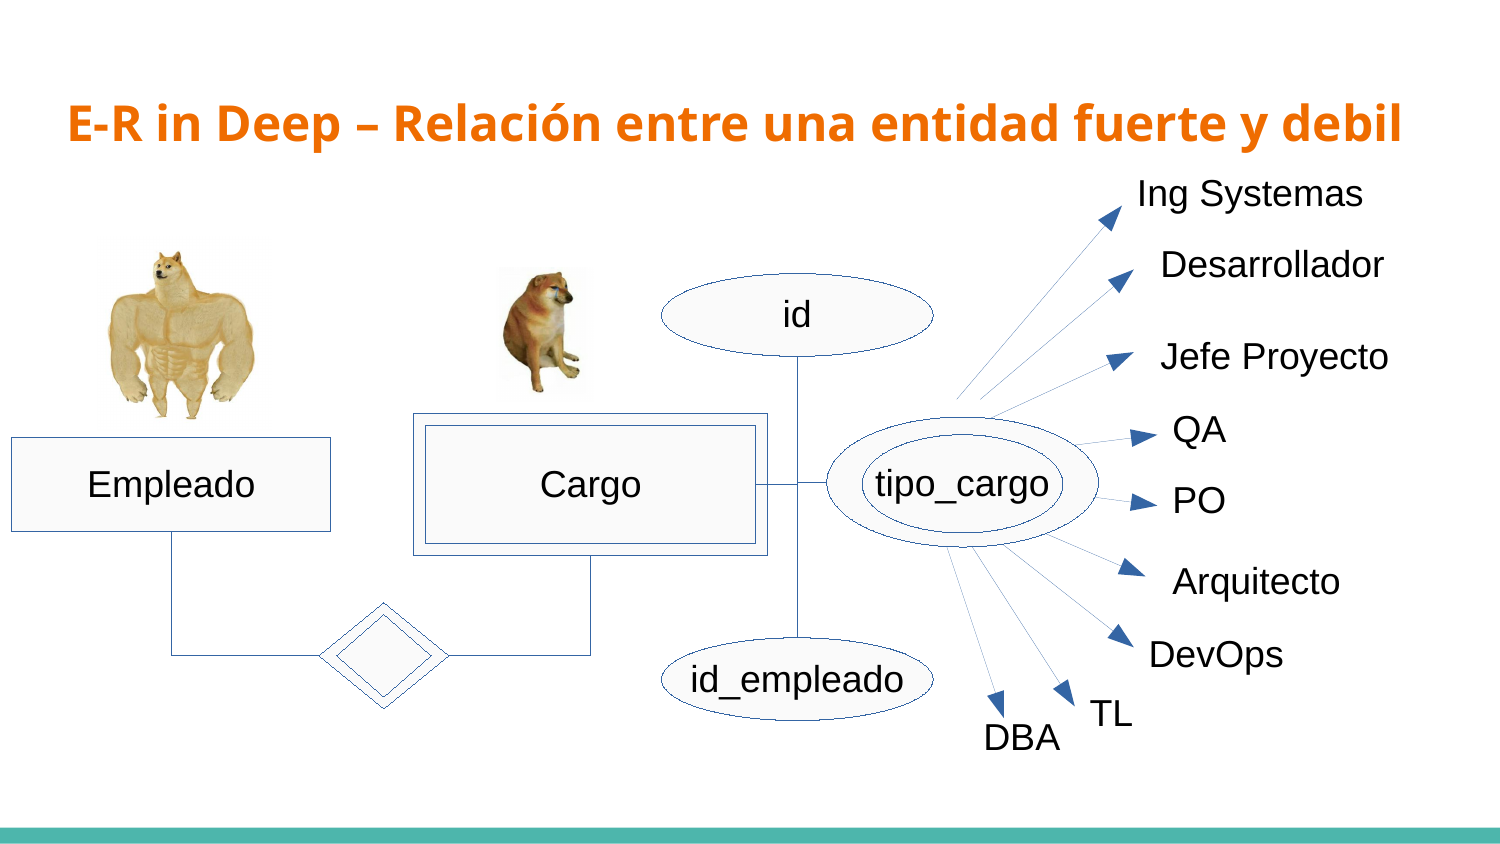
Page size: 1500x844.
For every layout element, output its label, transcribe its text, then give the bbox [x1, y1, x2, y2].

text_box QA [1157, 401, 1465, 459]
text_box id_empleado [661, 637, 934, 721]
picture [496, 267, 594, 402]
text_box Arquitecto [1157, 552, 1465, 610]
text_box Desarrollador [1145, 236, 1453, 294]
text_box id [661, 273, 934, 357]
text_box PO [1157, 472, 1465, 530]
title E-R in Deep – Relación entre una entidad fuerte y debil [51, 72, 1449, 189]
text_box Jefe Proyecto [1145, 328, 1453, 386]
text_box tipo_cargo [826, 417, 1099, 548]
text_box Ing Systemas [1122, 189, 1430, 223]
text_box DBA [968, 708, 1276, 766]
text_box [413, 413, 768, 556]
text_box Cargo [425, 425, 756, 544]
text_box tipo_cargo [862, 434, 1063, 533]
text_box [319, 602, 449, 709]
text_box TL [1074, 685, 1382, 742]
text_box DevOps [1133, 625, 1441, 683]
text_box Empleado [11, 437, 331, 532]
picture [97, 236, 272, 431]
